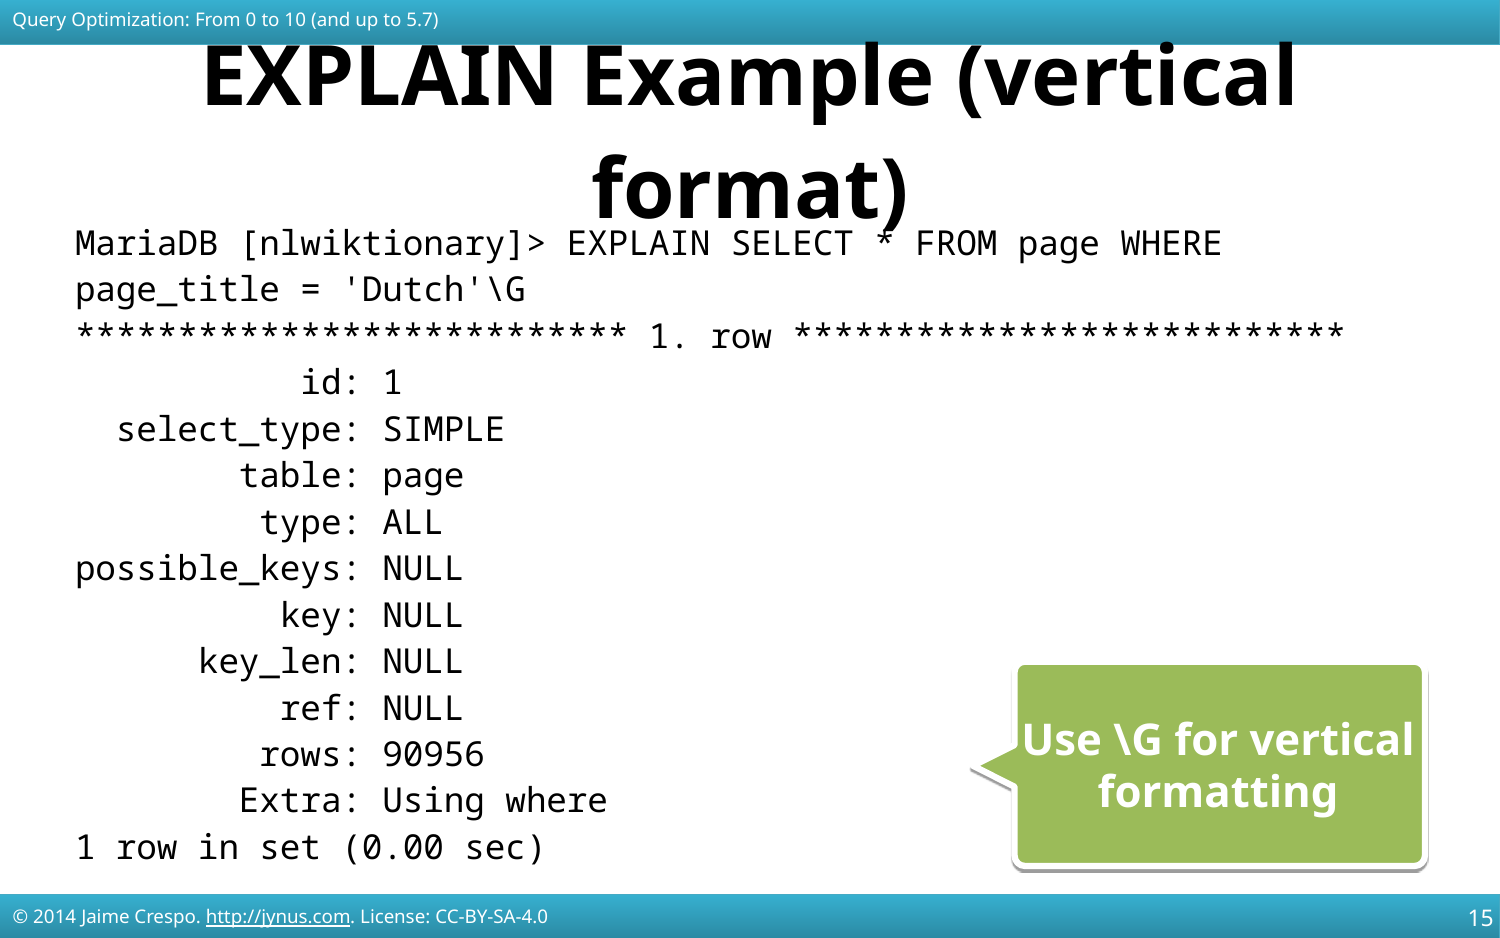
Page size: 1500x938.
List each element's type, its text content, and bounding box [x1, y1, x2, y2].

title EXPLAIN Example (vertical format) [75, 36, 1425, 218]
list MariaDB [nlwiktionary]> EXPLAIN SELECT * FROM page WHERE page_title = 'Dutch'\G *************************** 1. row *************************** id: 1 select_type: SIMPLE table: page type: ALL possible_keys: NULL key: NULL key_len: NULL ref: NULL rows: 90956 Extra: Using where 1 row in set (0.00 sec) [75, 218, 1425, 876]
text_box Use \G for vertical formatting [972, 661, 1425, 866]
